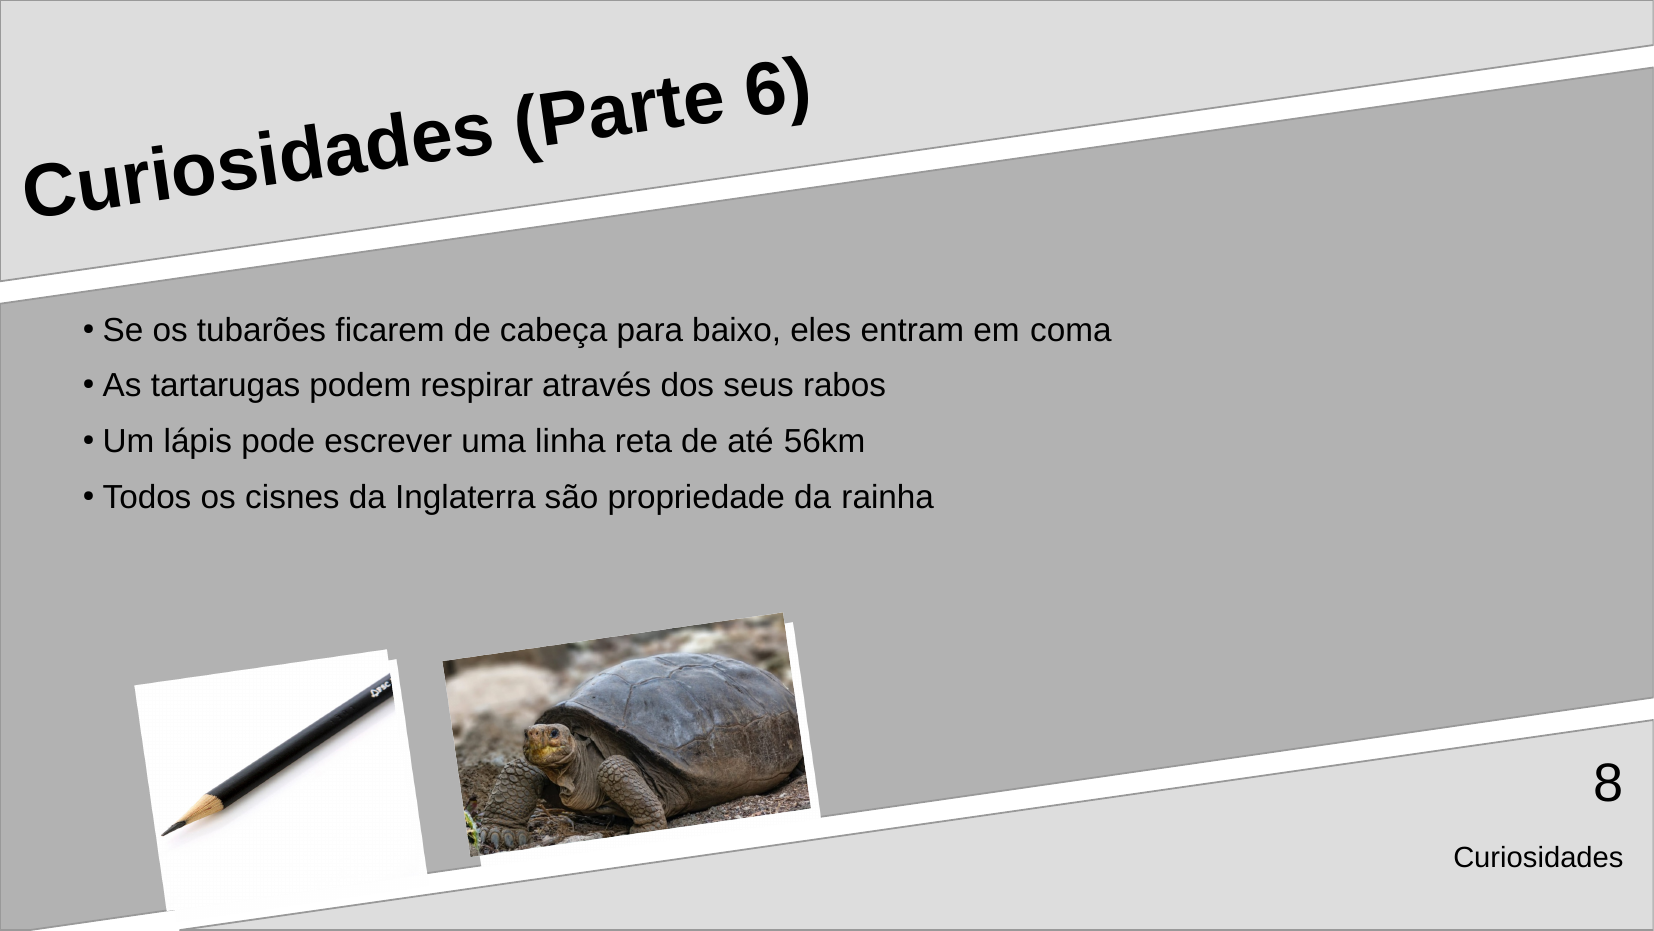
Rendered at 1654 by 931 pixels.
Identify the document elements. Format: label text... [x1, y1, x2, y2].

title Curiosidades (Parte 6) [11, 0, 1496, 272]
picture [442, 612, 811, 857]
picture [134, 649, 419, 912]
list Se os tubarões ficarem de cabeça para baixo, eles entram em coma As tartarugas podem respirar através dos seus rabos Um lápis pode escrever uma linha reta de até 56km Todos os cisnes da Inglaterra são propriedade da rainha [82, 292, 1538, 833]
